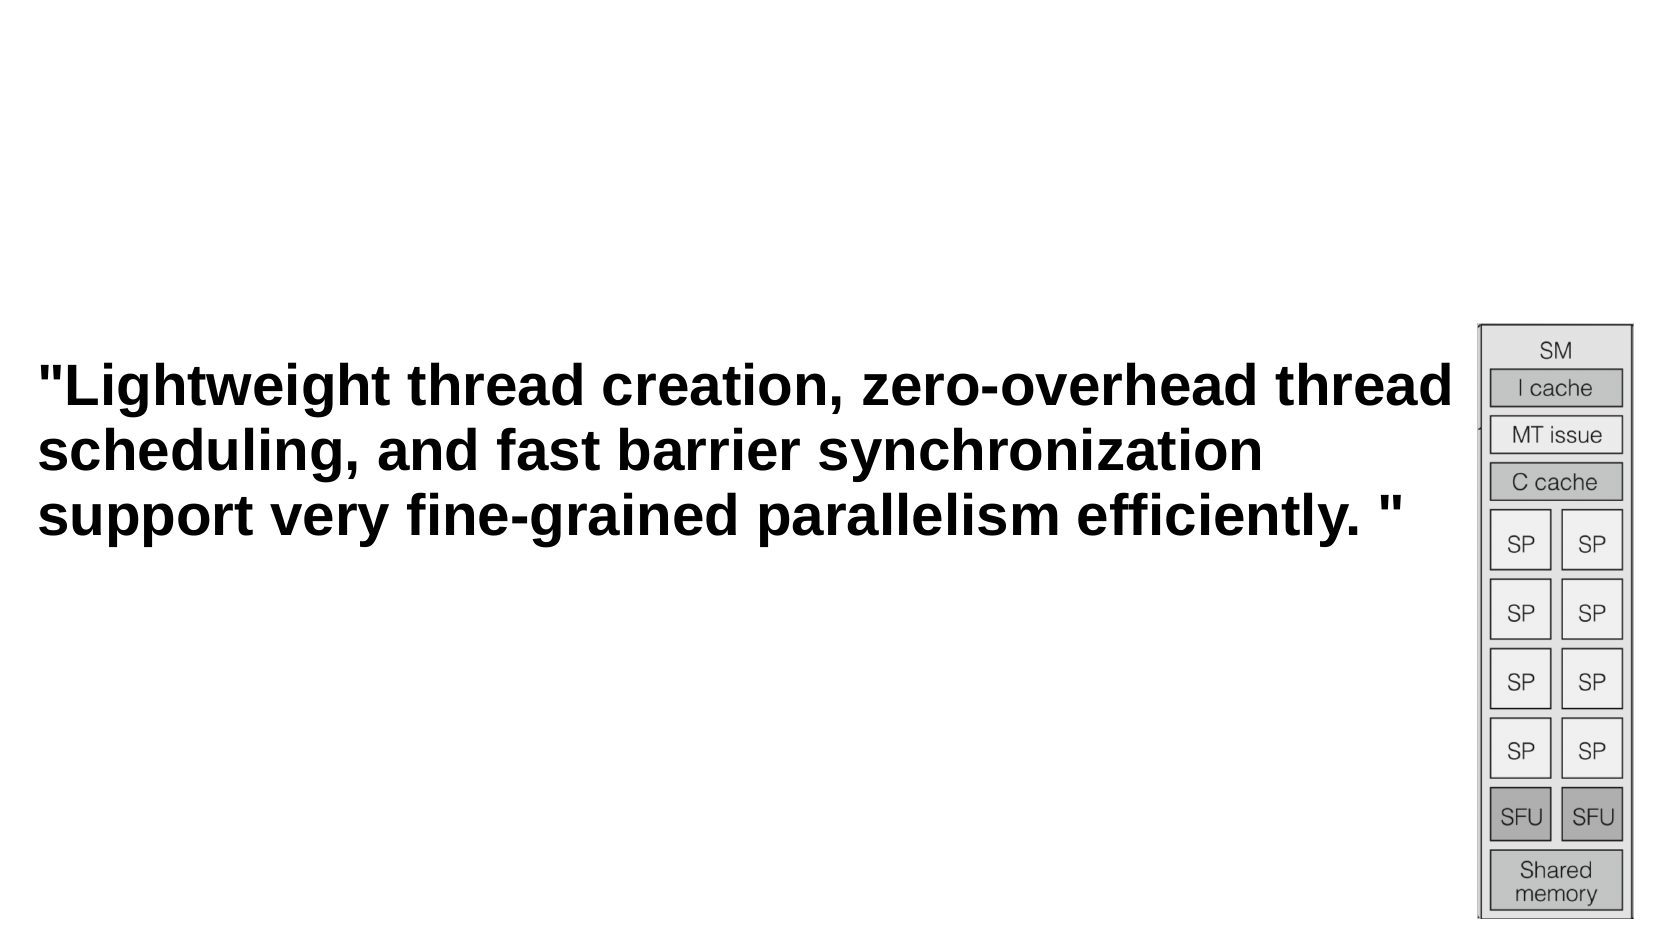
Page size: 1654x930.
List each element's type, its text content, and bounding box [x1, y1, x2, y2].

title "Lightweight thread creation, zero-overhead thread scheduling, and fast barrier synchronization support very fine-grained parallelism efficiently. " [37, 75, 1461, 826]
picture [1460, 307, 1651, 930]
